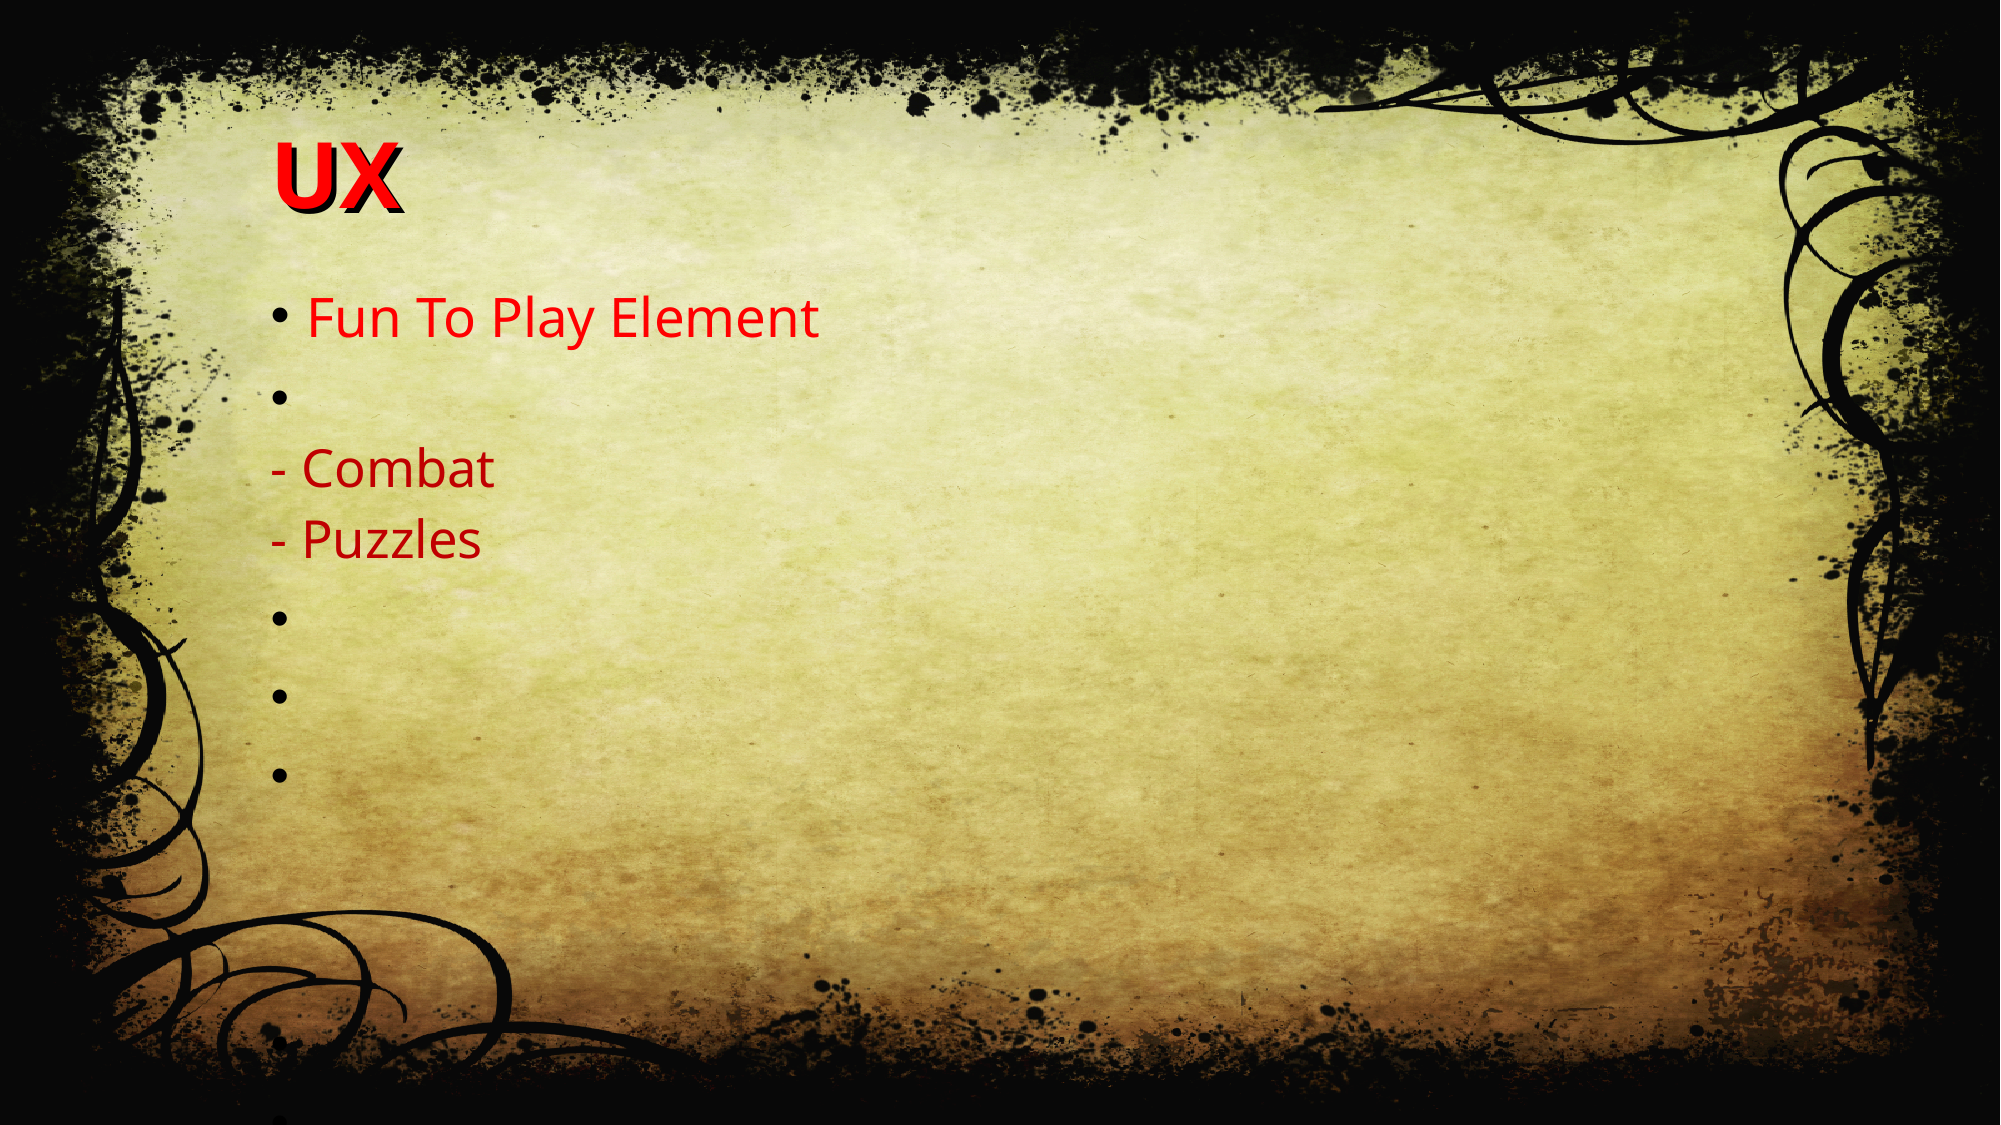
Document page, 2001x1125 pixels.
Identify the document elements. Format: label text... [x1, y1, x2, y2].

list Fun To Play Element - Combat - Puzzles [255, 288, 1981, 1002]
title UX [255, 70, 1981, 288]
